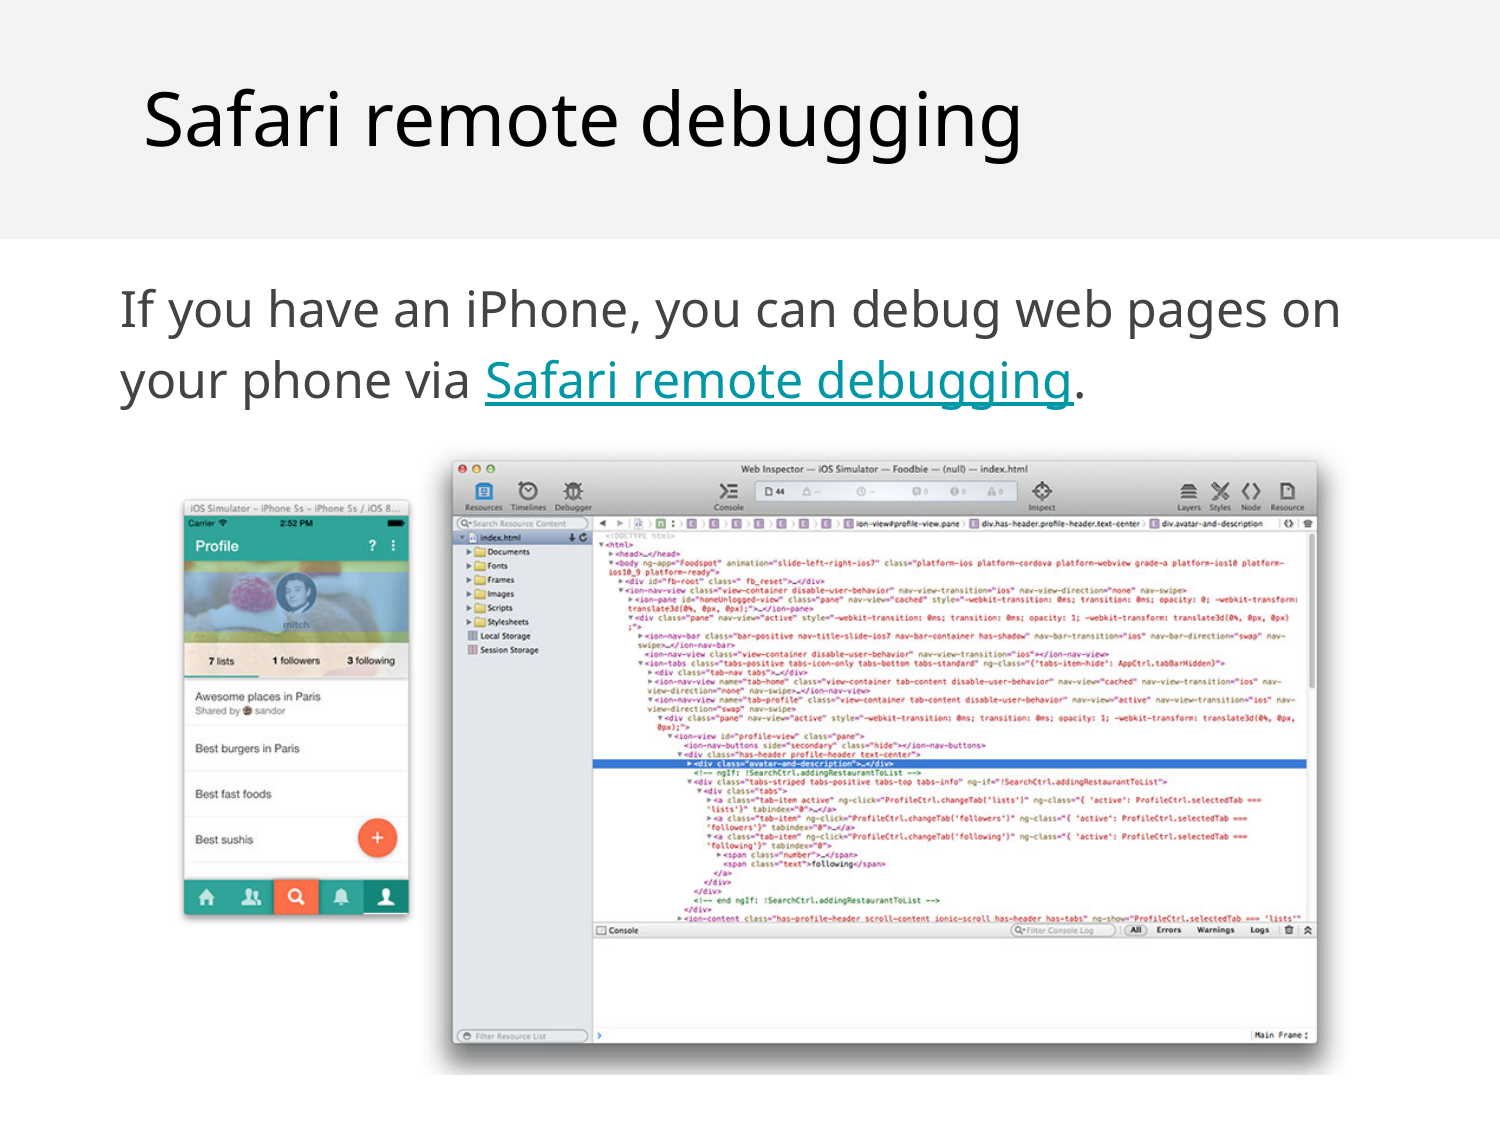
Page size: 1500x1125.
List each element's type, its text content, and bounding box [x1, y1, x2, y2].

picture [145, 434, 1355, 1075]
title Safari remote debugging [128, 56, 1372, 183]
list If you have an iPhone, you can debug web pages on your phone via Safari remote debugging. [105, 253, 1395, 435]
